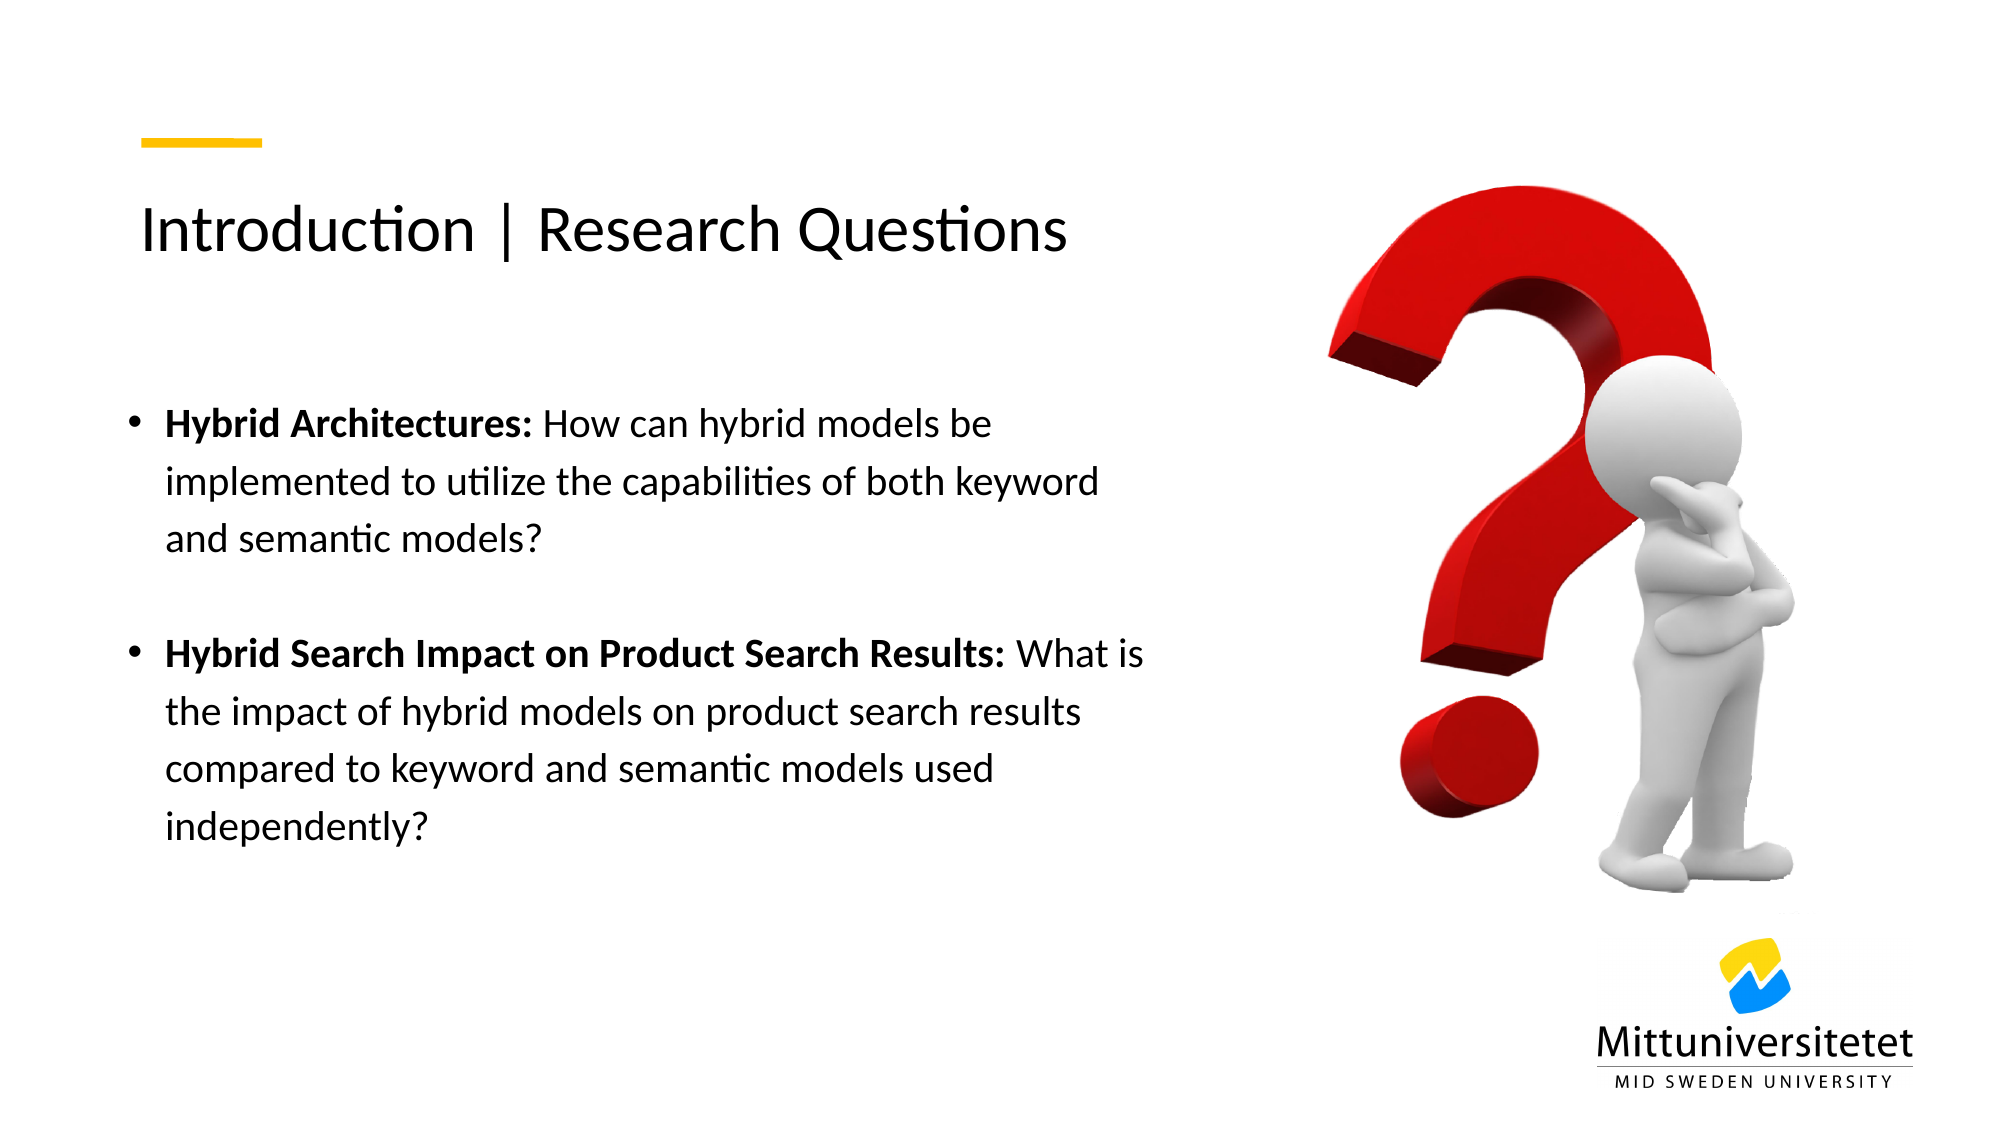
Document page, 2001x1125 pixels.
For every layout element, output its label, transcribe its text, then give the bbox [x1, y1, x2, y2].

picture [1281, 169, 1840, 914]
title Introduction | Research Questions [124, 186, 1167, 330]
picture [1597, 938, 1913, 1088]
list Hybrid Architectures: How can hybrid models be implemented to utilize the capabilities of both keyword and semantic models? Hybrid Search Impact on Product Search Results: What is the impact of hybrid models on product search results compared to keyword and semantic models used independently? [112, 330, 1180, 922]
